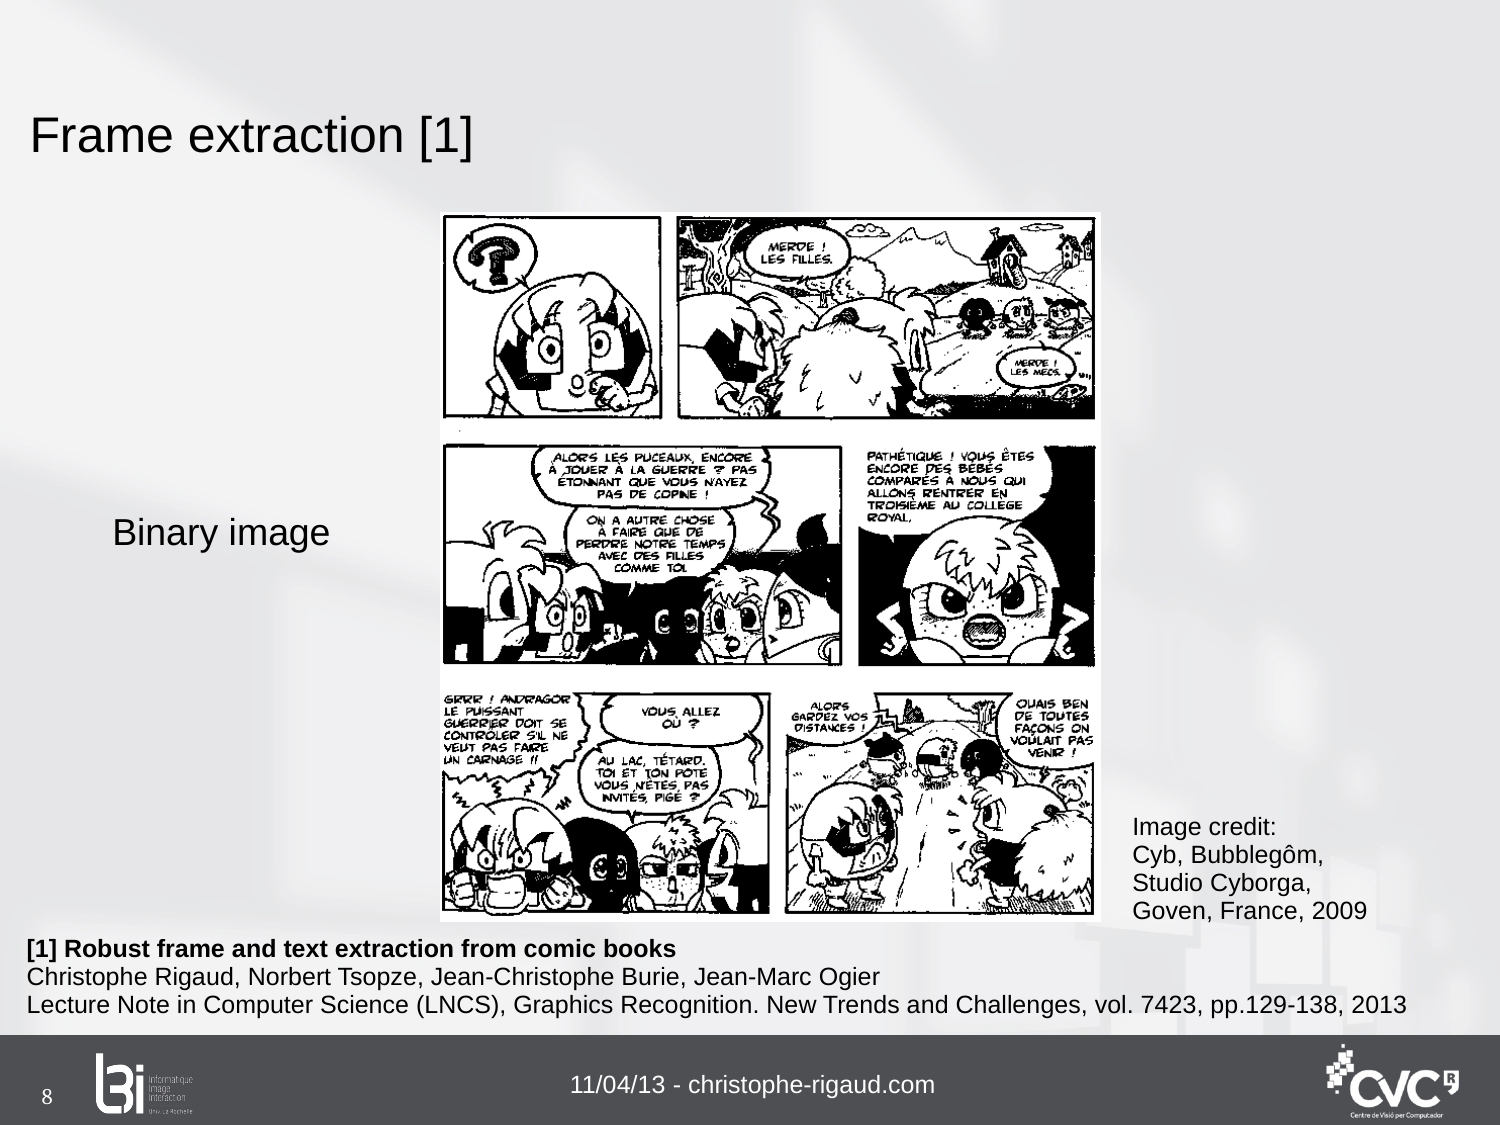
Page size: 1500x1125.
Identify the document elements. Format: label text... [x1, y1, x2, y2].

text_box Image credit: Cyb, Bubblegôm, Studio Cyborga, Goven, France, 2009 [1117, 805, 1500, 960]
text_box Binary image [59, 504, 384, 562]
picture [0, 0, 1500, 1125]
text_box [1] Robust frame and text extraction from comic books Christophe Rigaud, Norbert Tsopze, Jean-Christophe Burie, Jean-Marc Ogier Lecture Note in Computer Science (LNCS), Graphics Recognition. New Trends and Challenges, vol. 7423, pp.129-138, 2013 [11, 927, 1477, 1027]
title Frame extraction [1] [29, 41, 1500, 229]
text_box 11/04/13 - christophe-rigaud.com [59, 1063, 1447, 1106]
